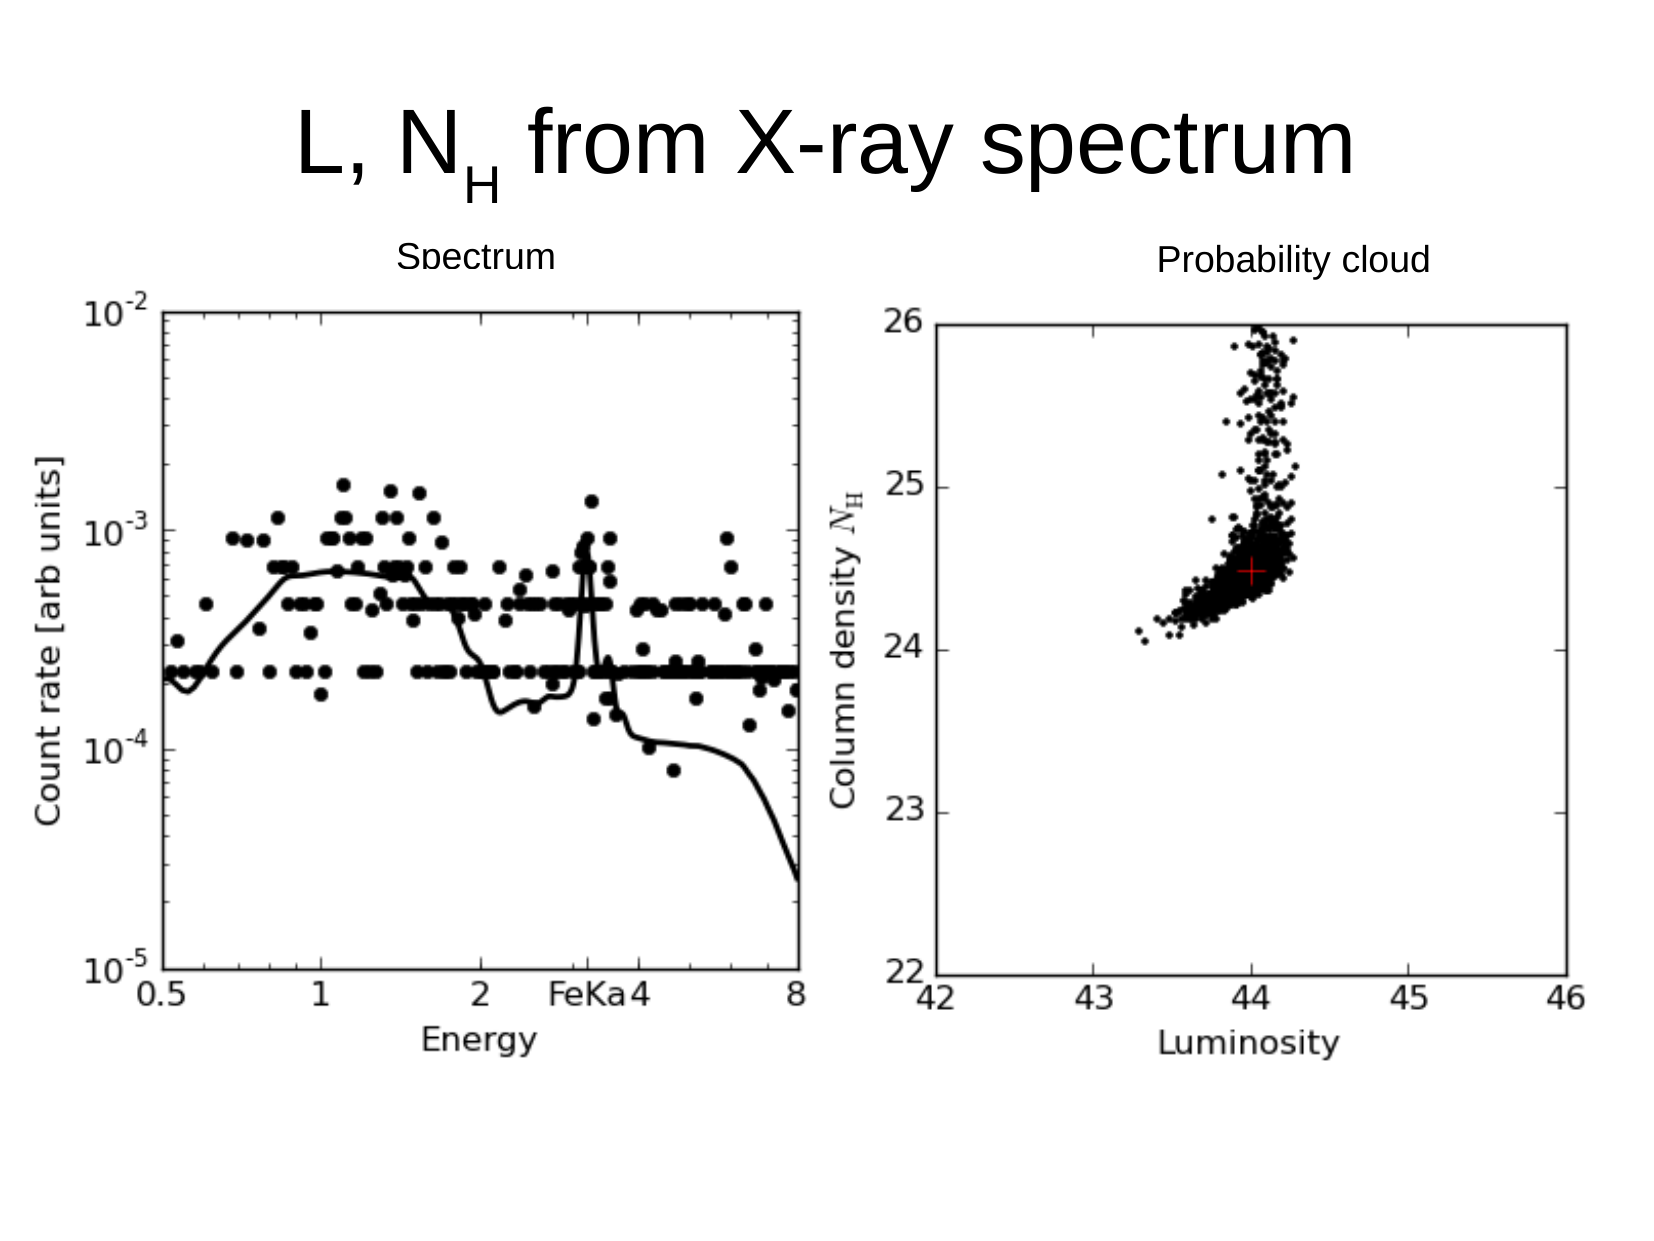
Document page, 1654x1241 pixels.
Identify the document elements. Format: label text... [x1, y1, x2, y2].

text_box Spectrum [157, 228, 796, 269]
picture [15, 269, 1605, 1081]
text_box Probability cloud [975, 231, 1613, 289]
title L, NH from X-ray spectrum [82, 49, 1571, 257]
